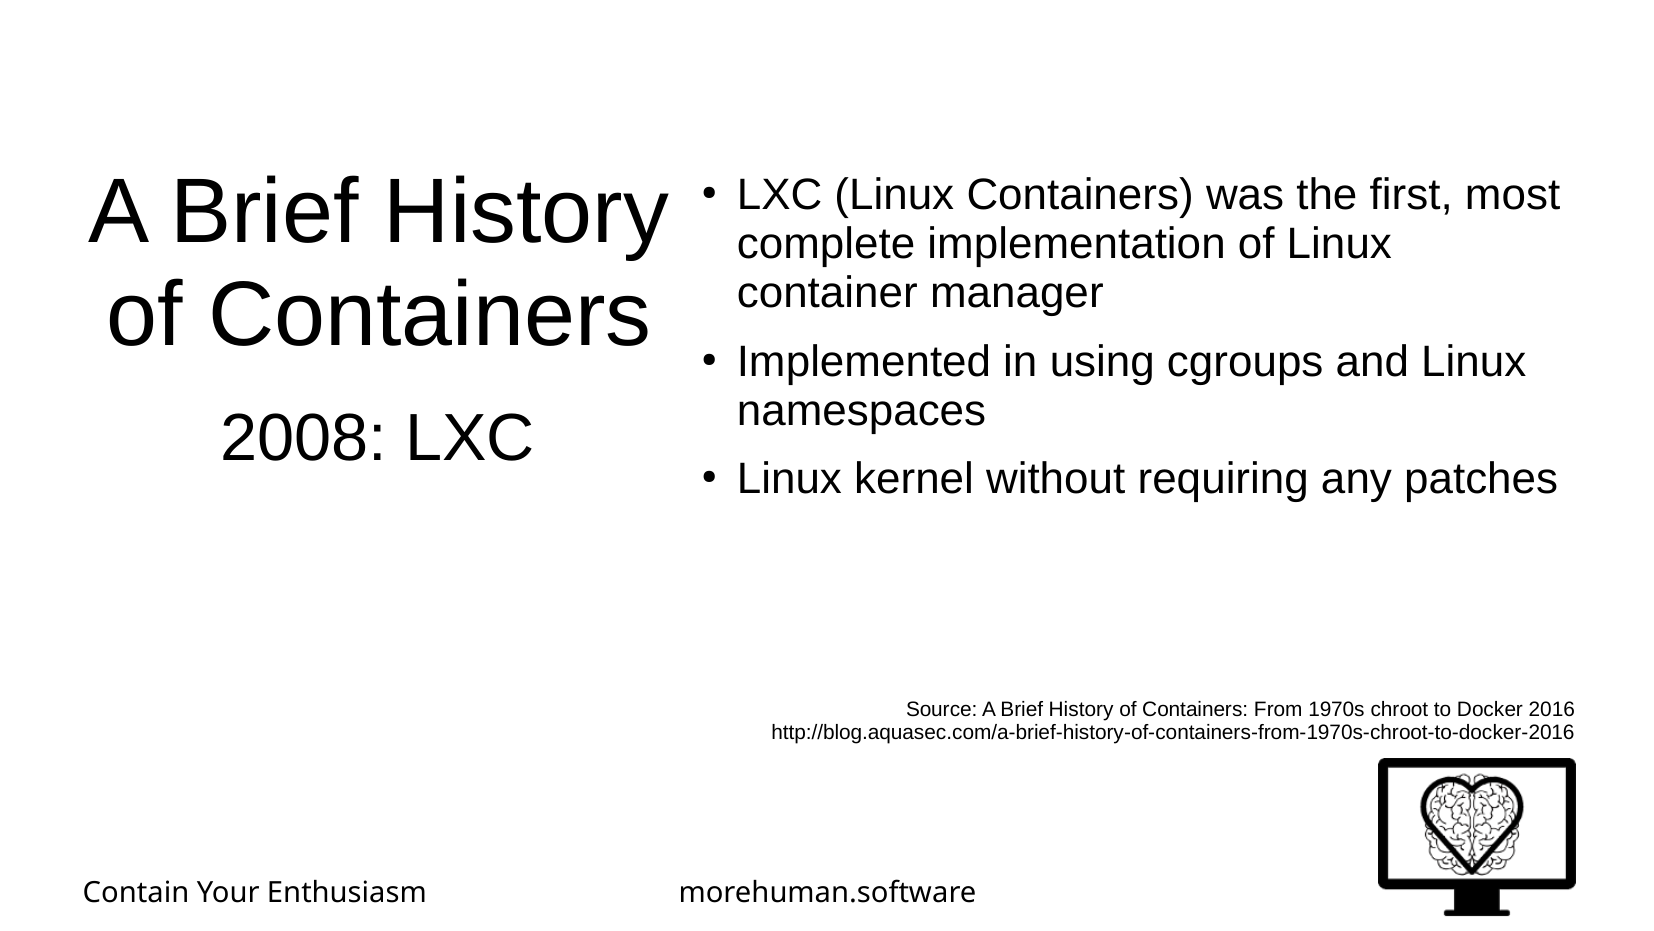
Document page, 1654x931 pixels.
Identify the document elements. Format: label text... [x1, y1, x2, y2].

text_box Source: A Brief History of Containers: From 1970s chroot to Docker 2016 http://blog.aquasec.com/a-brief-history-of-containers-from-1970s-chroot-to-docker-2016 [734, 689, 1590, 775]
text_box 2008: LXC [81, 400, 674, 705]
picture [1378, 775, 1576, 925]
title A Brief History of Containers [83, 154, 676, 371]
list LXC (Linux Containers) was the first, most complete implementation of Linux container manager Implemented in using cgroups and Linux namespaces Linux kernel without requiring any patches [690, 169, 1572, 545]
